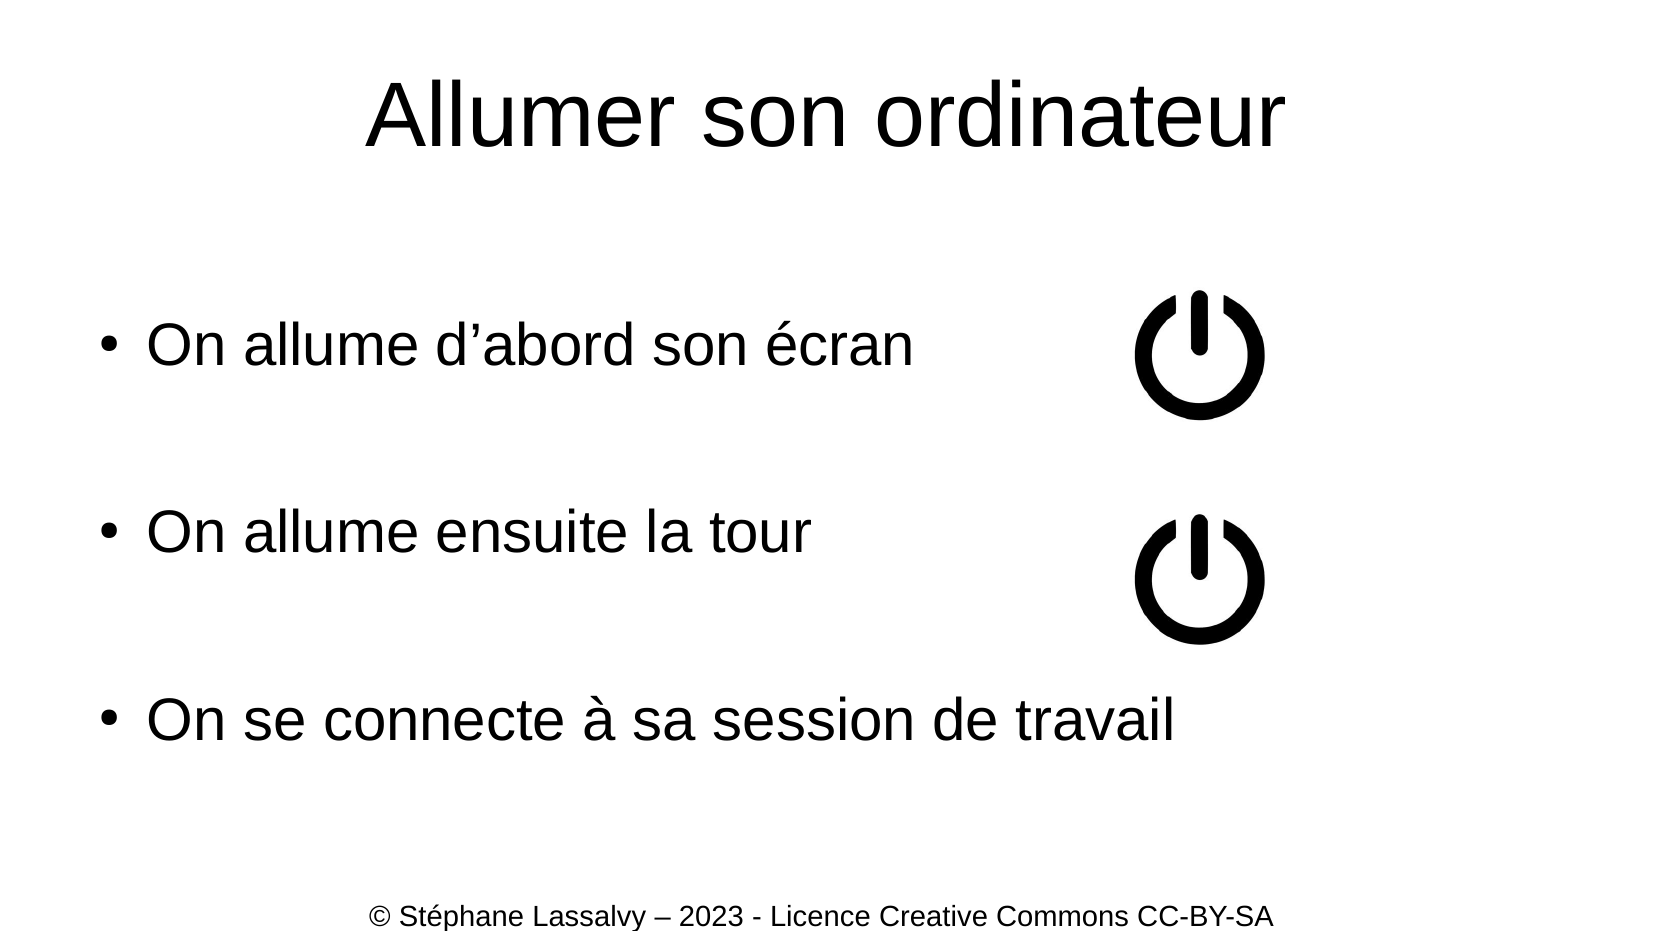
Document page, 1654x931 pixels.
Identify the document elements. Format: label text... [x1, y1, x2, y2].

title Allumer son ordinateur [82, 37, 1571, 193]
picture [1122, 497, 1285, 668]
text_box © Stéphane Lassalvy – 2023 - Licence Creative Commons CC-BY-SA [354, 893, 1300, 931]
list On allume d’abord son écran On allume ensuite la tour On se connecte à sa session de travail [82, 217, 1571, 758]
picture [1122, 273, 1285, 443]
